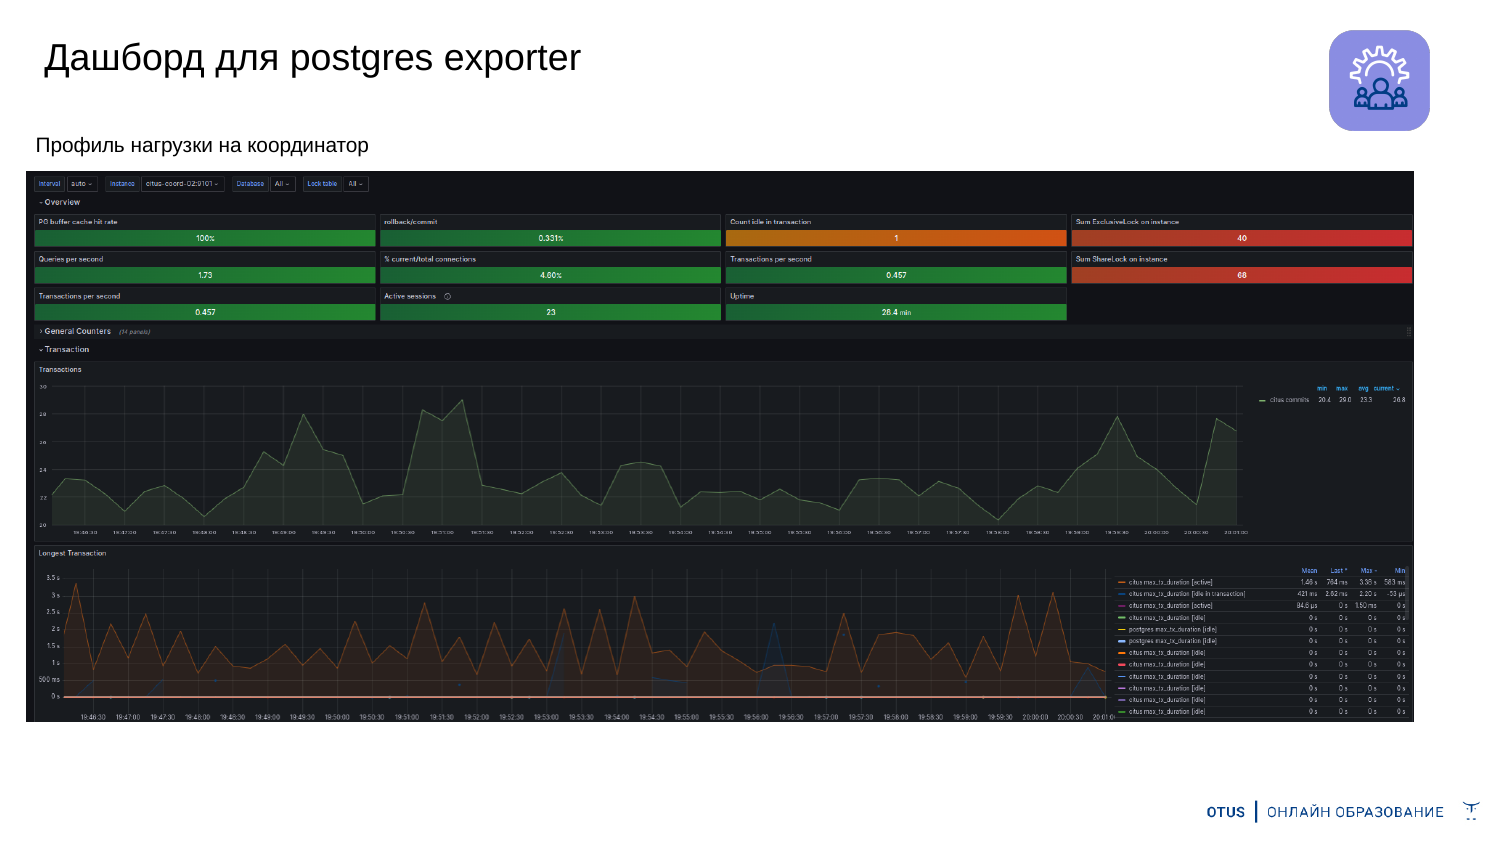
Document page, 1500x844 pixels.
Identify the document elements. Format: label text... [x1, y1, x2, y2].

picture [0, 0, 1500, 844]
text_box Дашборд для postgres exporter [29, 29, 597, 87]
text_box Профиль нагрузки на координатор [20, 126, 384, 165]
